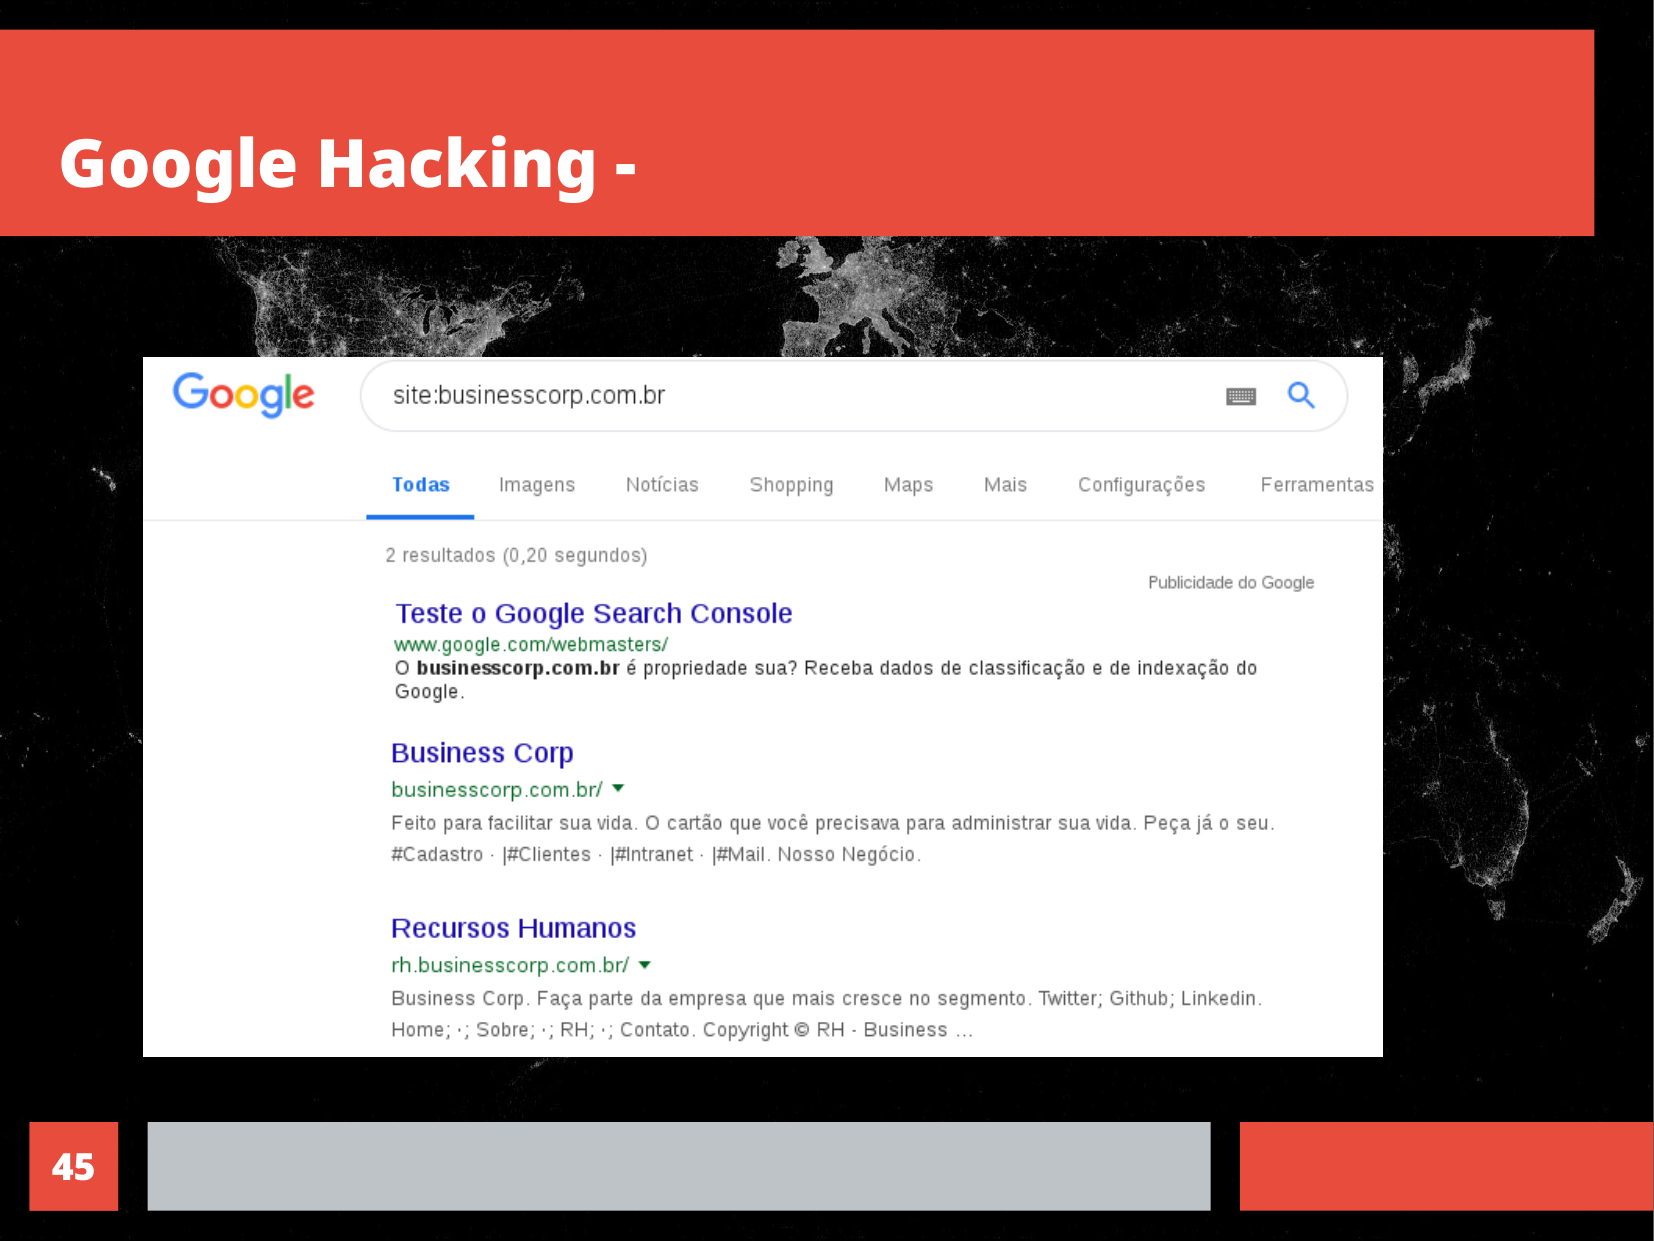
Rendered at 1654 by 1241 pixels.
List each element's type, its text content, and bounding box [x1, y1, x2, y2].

picture [0, 0, 1654, 1241]
title Google Hacking - [59, 59, 1595, 207]
